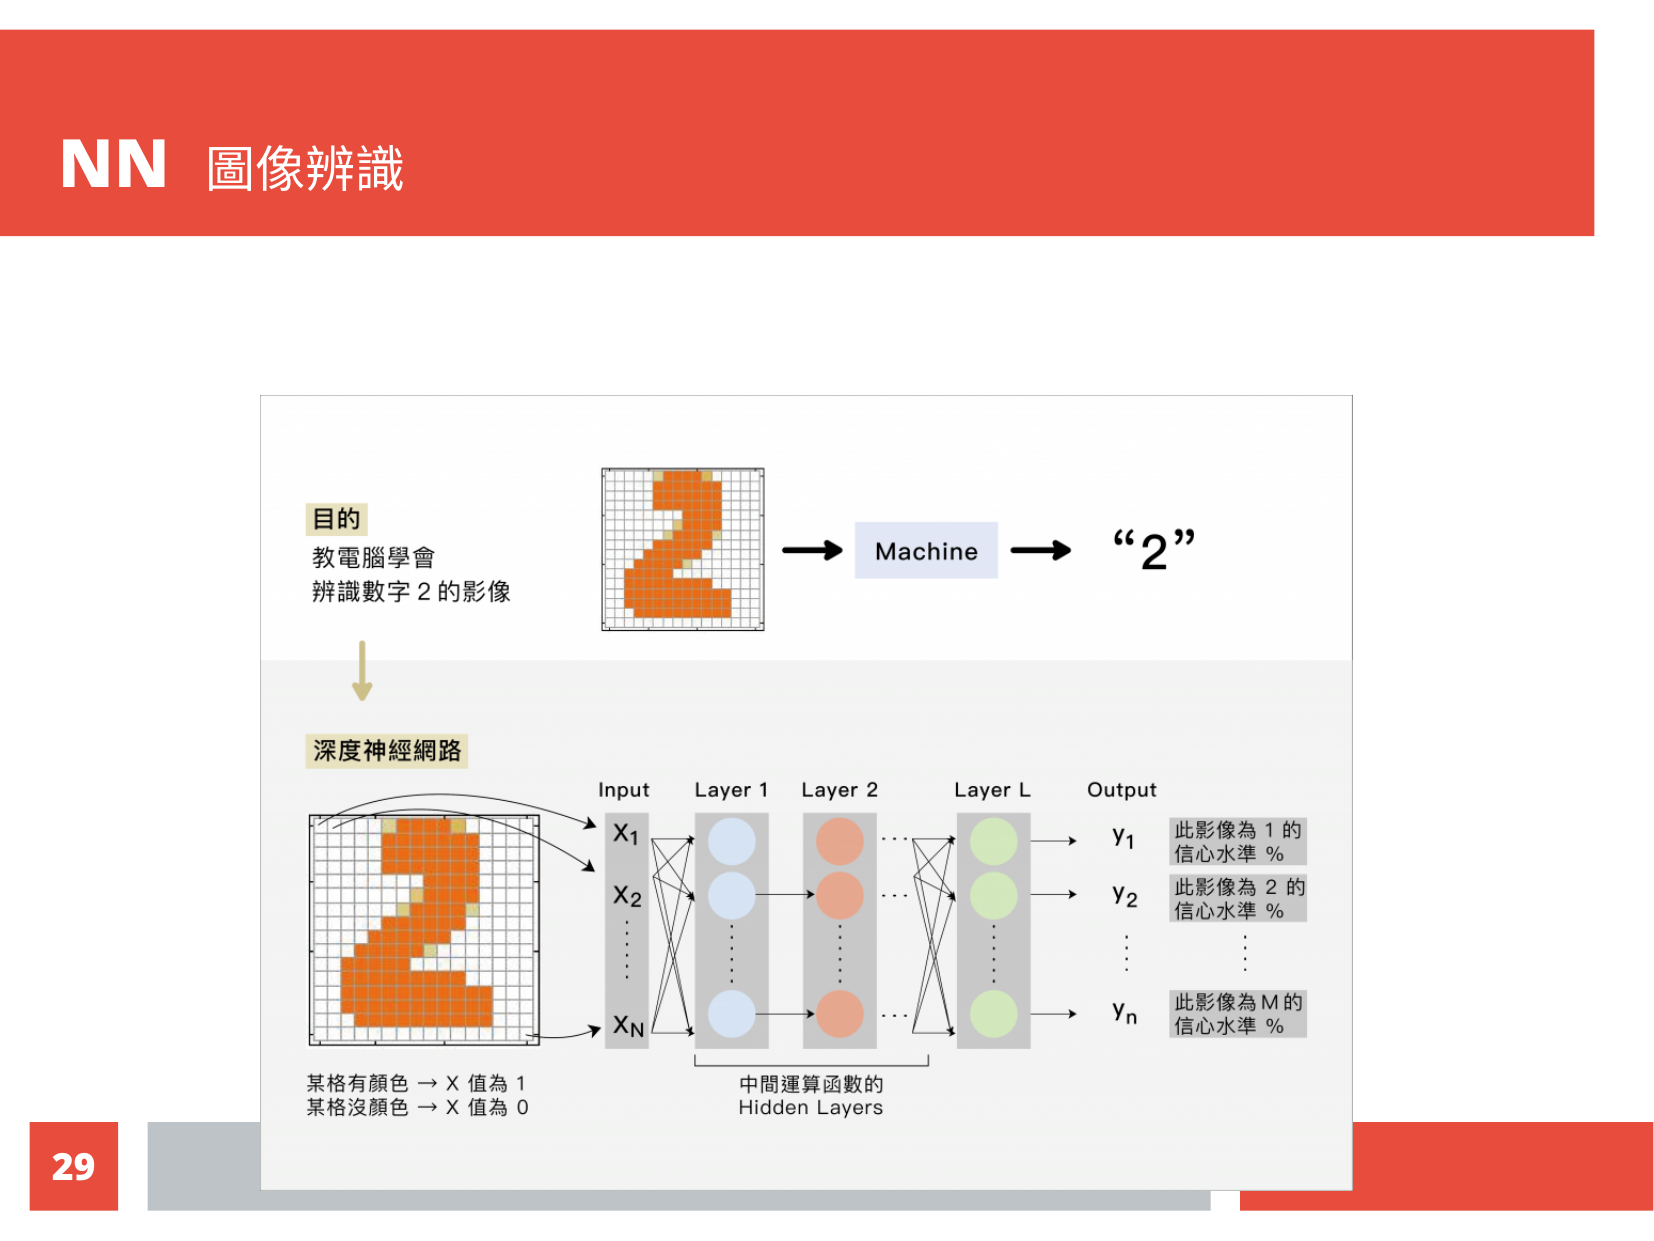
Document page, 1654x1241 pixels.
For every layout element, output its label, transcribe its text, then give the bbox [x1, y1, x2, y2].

picture [260, 395, 1353, 1191]
title NN 圖像辨識 [59, 59, 1595, 207]
